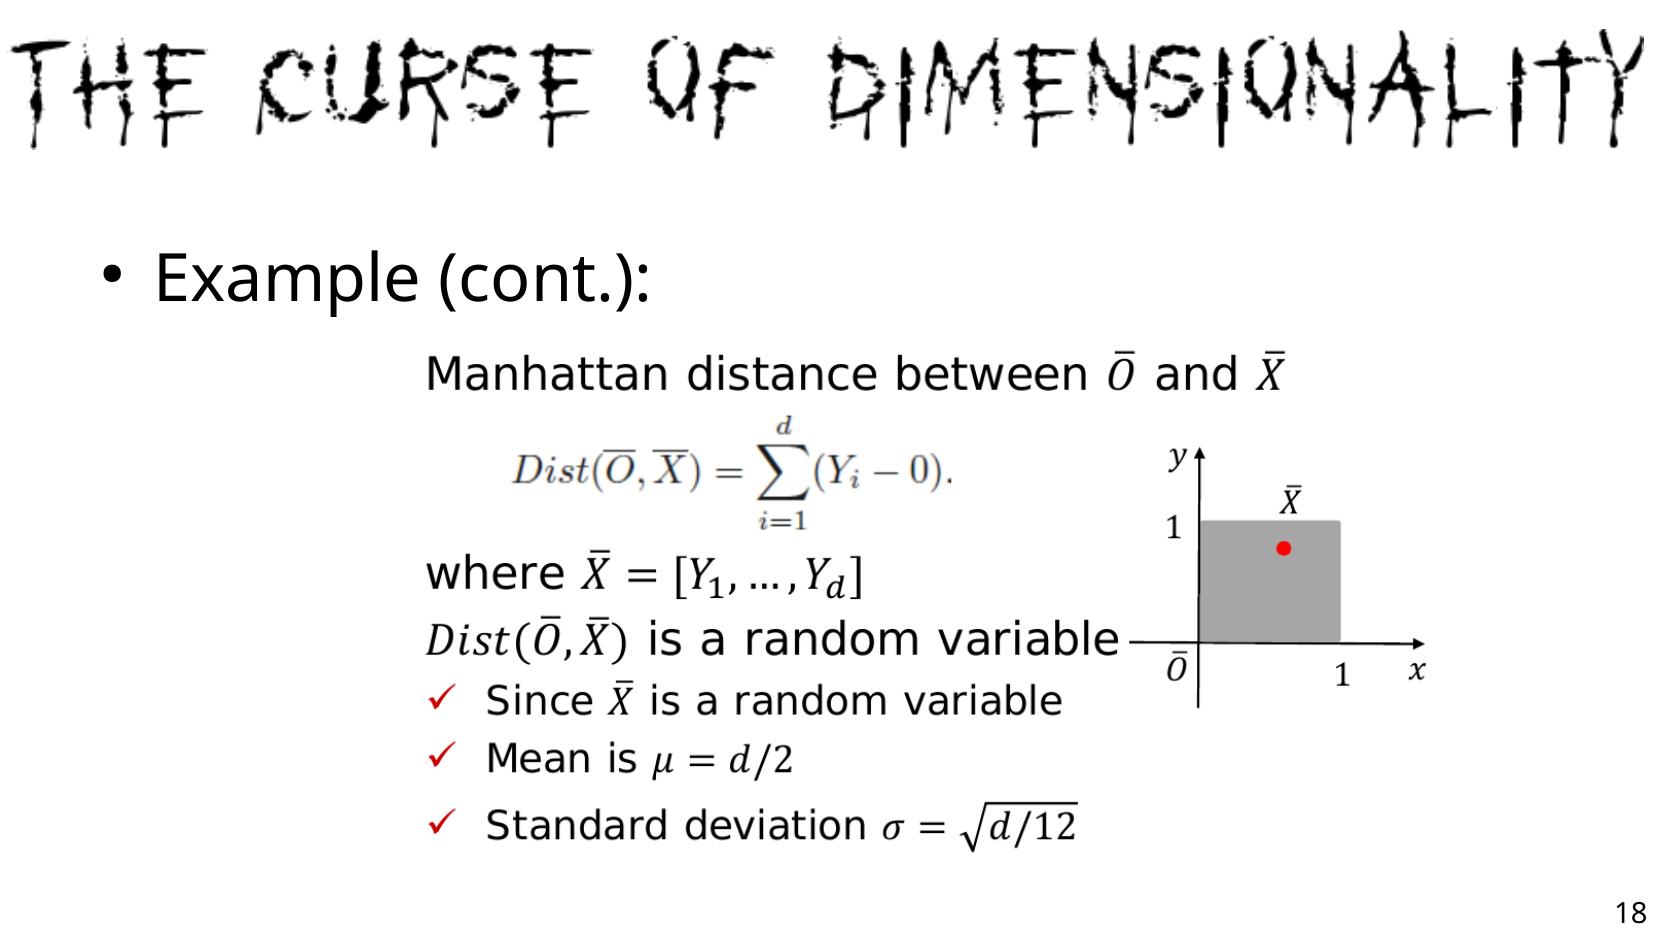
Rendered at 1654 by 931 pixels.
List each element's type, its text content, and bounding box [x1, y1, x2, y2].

picture [405, 329, 1441, 863]
picture [7, 29, 1644, 151]
list Example (cont.): [82, 230, 1571, 828]
